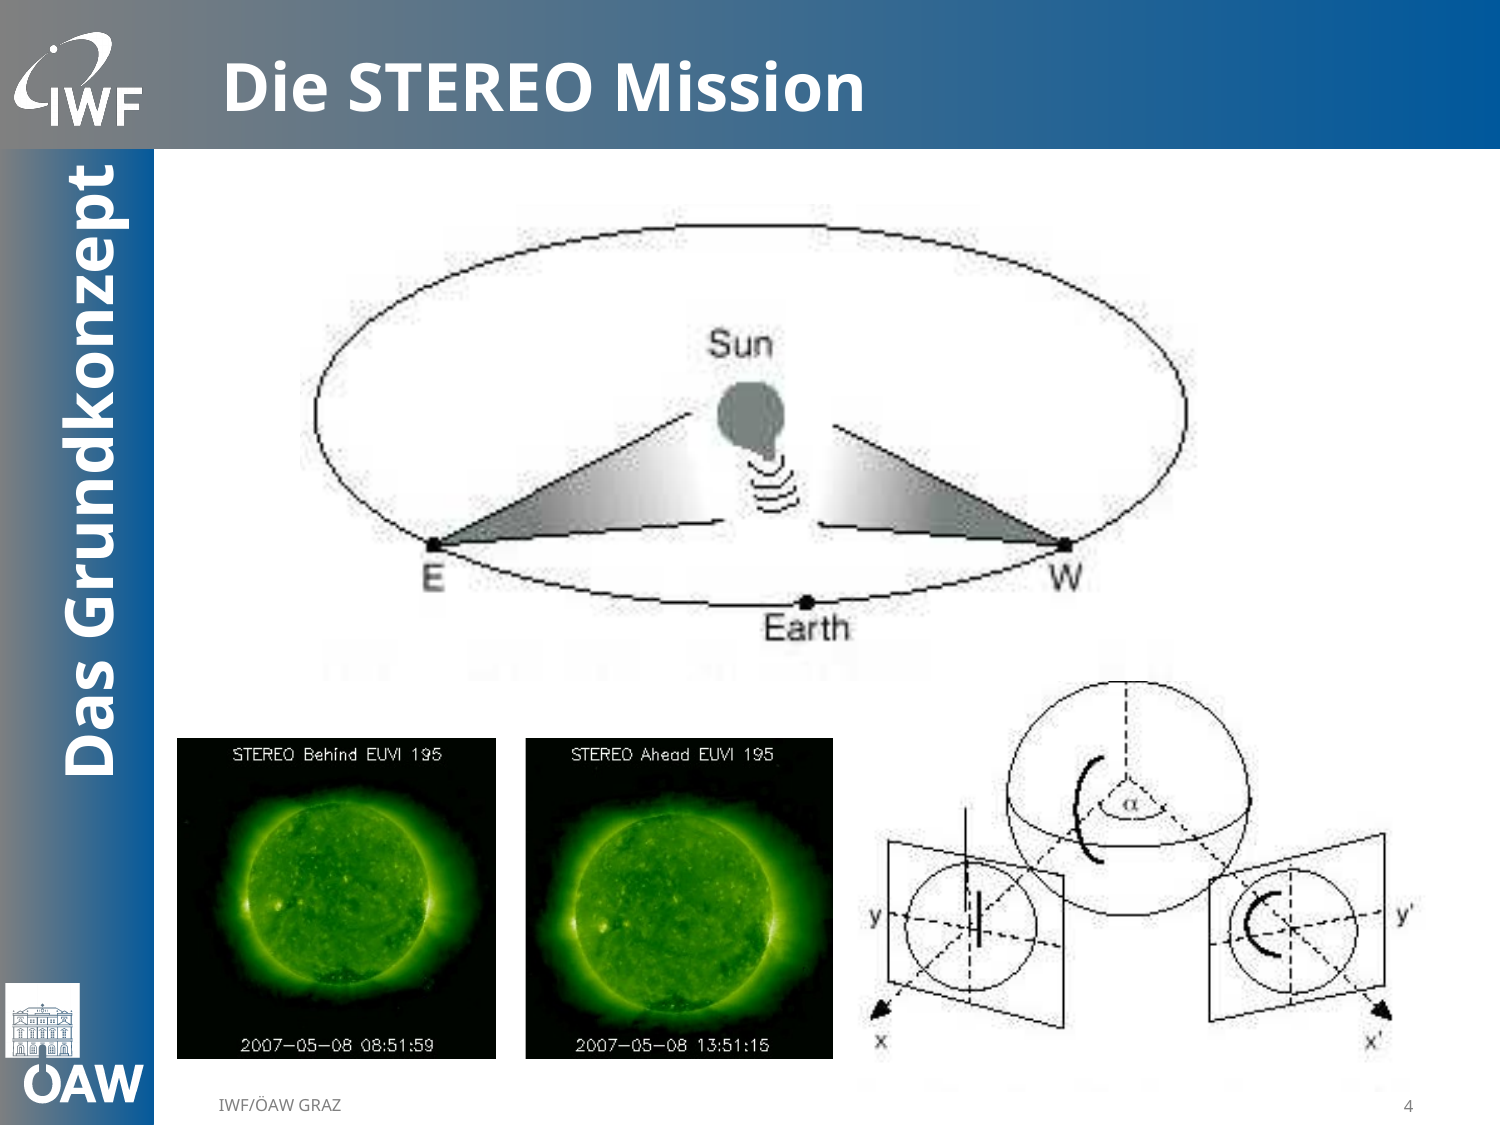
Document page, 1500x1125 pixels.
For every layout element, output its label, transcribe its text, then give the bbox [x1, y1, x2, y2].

picture [8, 32, 154, 132]
text_box Das Grundkonzept [29, 148, 154, 959]
picture [177, 738, 496, 1059]
picture [5, 983, 154, 1105]
text_box [496, 738, 526, 1063]
title Die STEREO Mission [206, 31, 1459, 149]
picture [300, 204, 1482, 1092]
